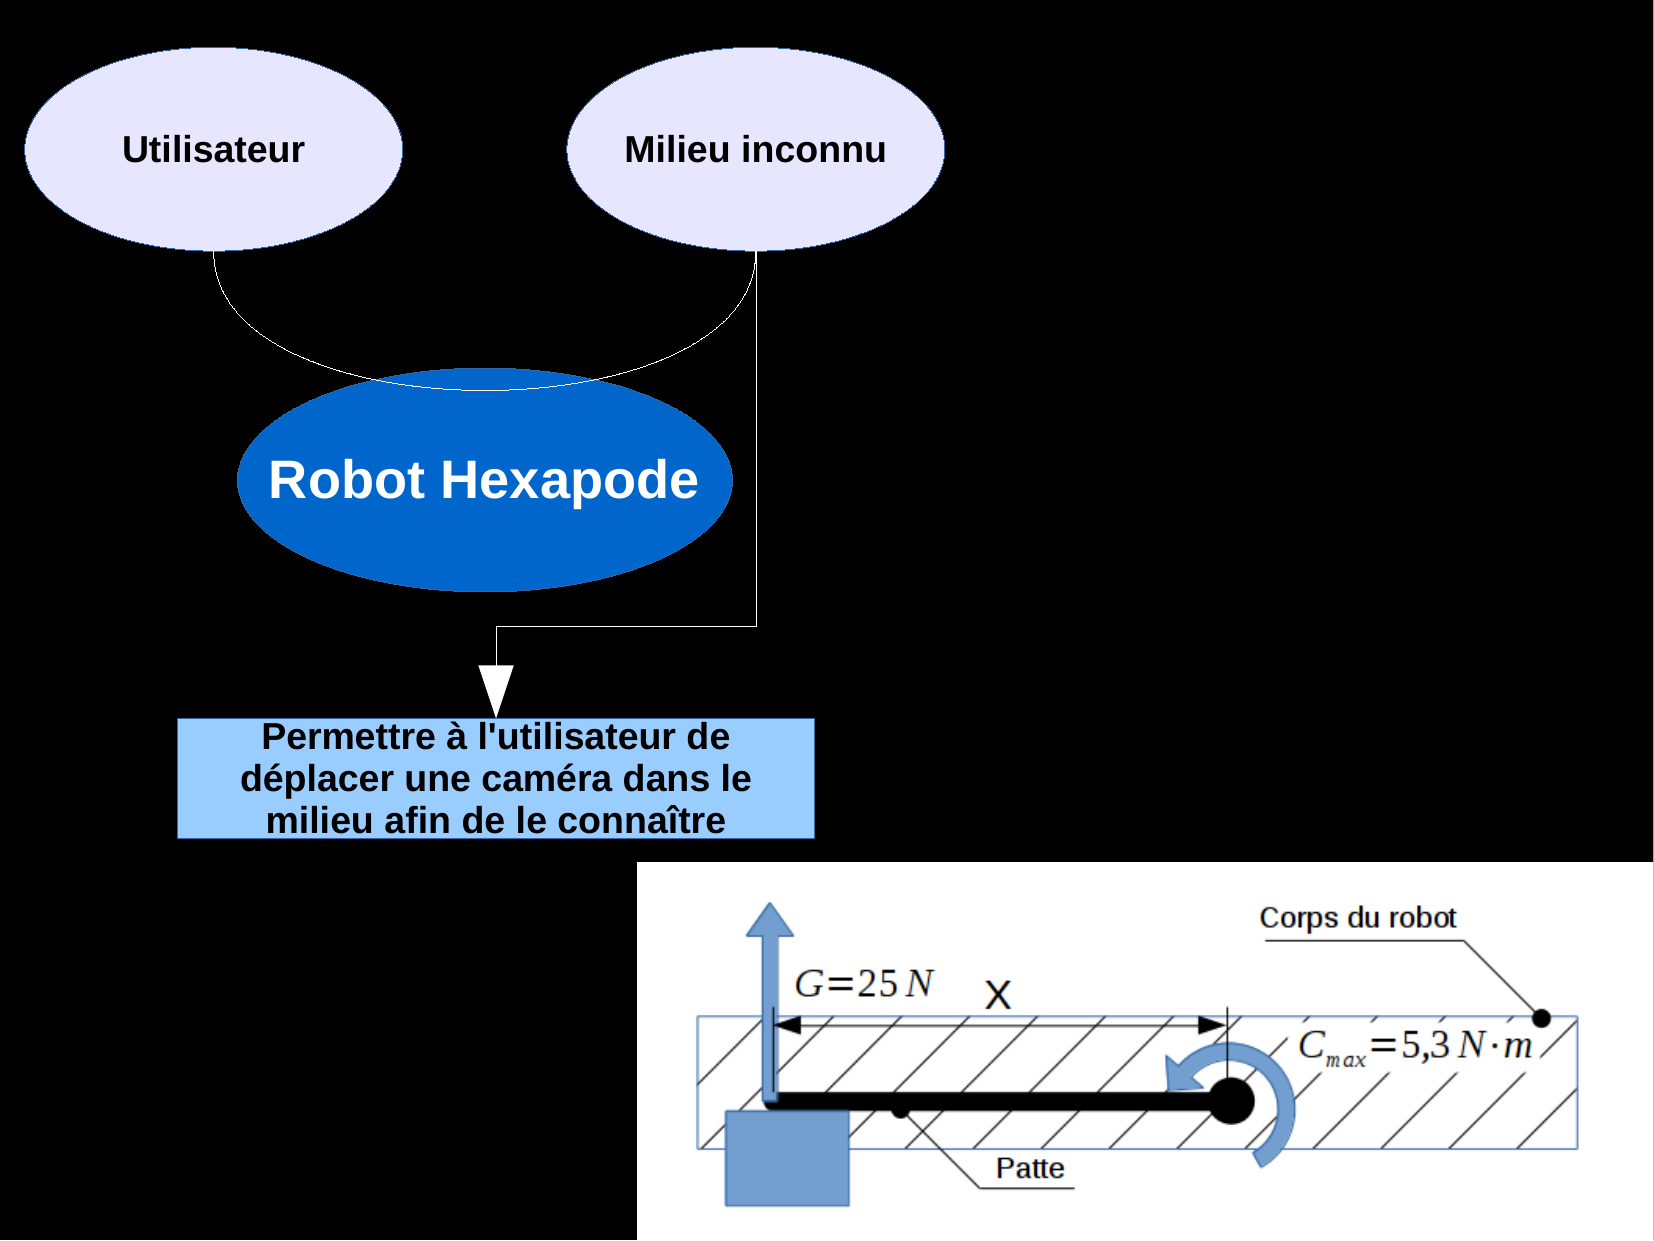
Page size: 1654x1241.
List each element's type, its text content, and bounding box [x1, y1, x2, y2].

text_box Milieu inconnu [566, 47, 945, 252]
text_box Utilisateur [24, 47, 403, 252]
text_box Robot Hexapode [237, 368, 733, 592]
picture [637, 862, 1654, 1241]
text_box Permettre à l'utilisateur de déplacer une caméra dans le milieu afin de le connaître [177, 718, 815, 839]
